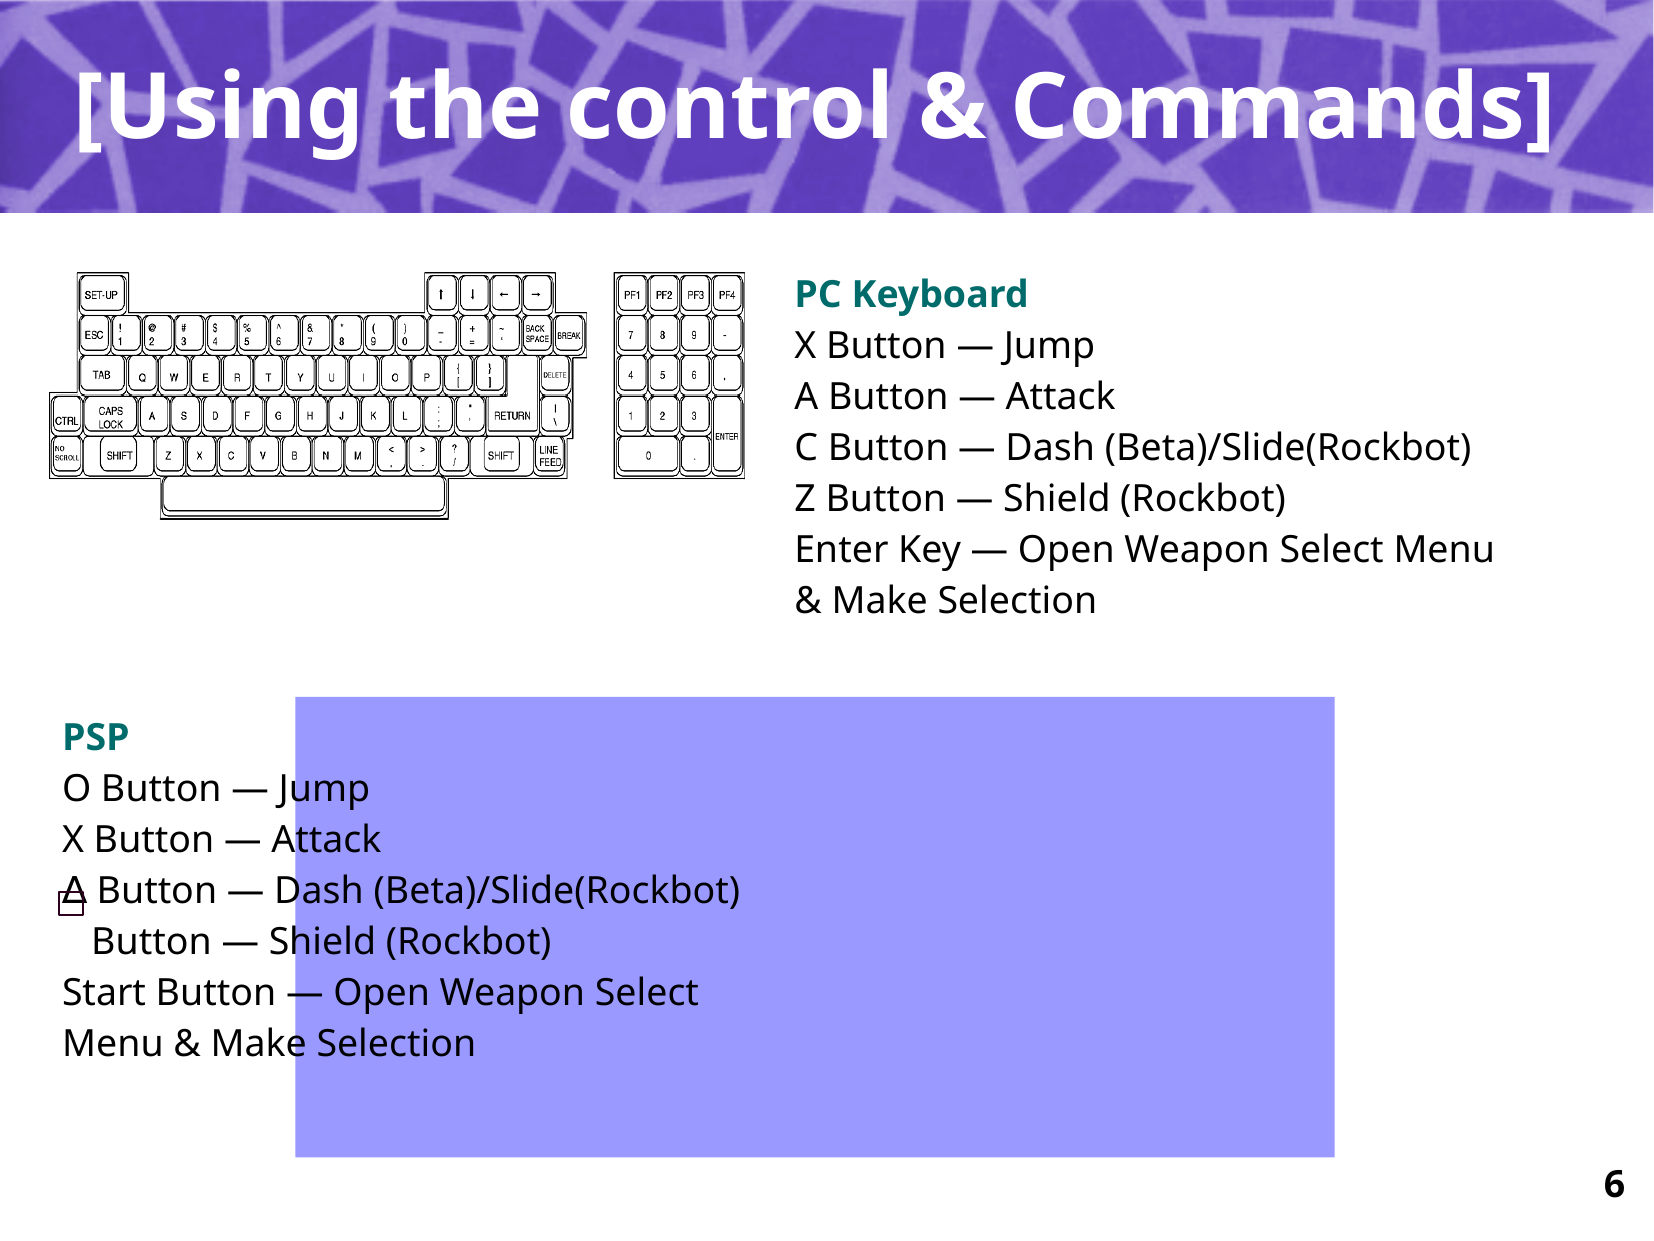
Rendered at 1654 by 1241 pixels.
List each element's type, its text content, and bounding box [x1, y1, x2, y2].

picture [0, 0, 1654, 213]
text_box [295, 696, 1335, 1158]
title [Using the control & Commands] [70, 0, 1559, 208]
text_box PSP O Button — Jump X Button — Attack ∆ Button — Dash (Beta)/Slide(Rockbot) Button — Shield (Rockbot) Start Button — Open Weapon Select Menu & Make Selection [47, 703, 804, 1023]
picture [47, 271, 745, 520]
text_box PC Keyboard X Button — Jump A Button — Attack C Button — Dash (Beta)/Slide(Rockbot) Z Button — Shield (Rockbot) Enter Key — Open Weapon Select Menu & Make Selection [779, 259, 1536, 580]
